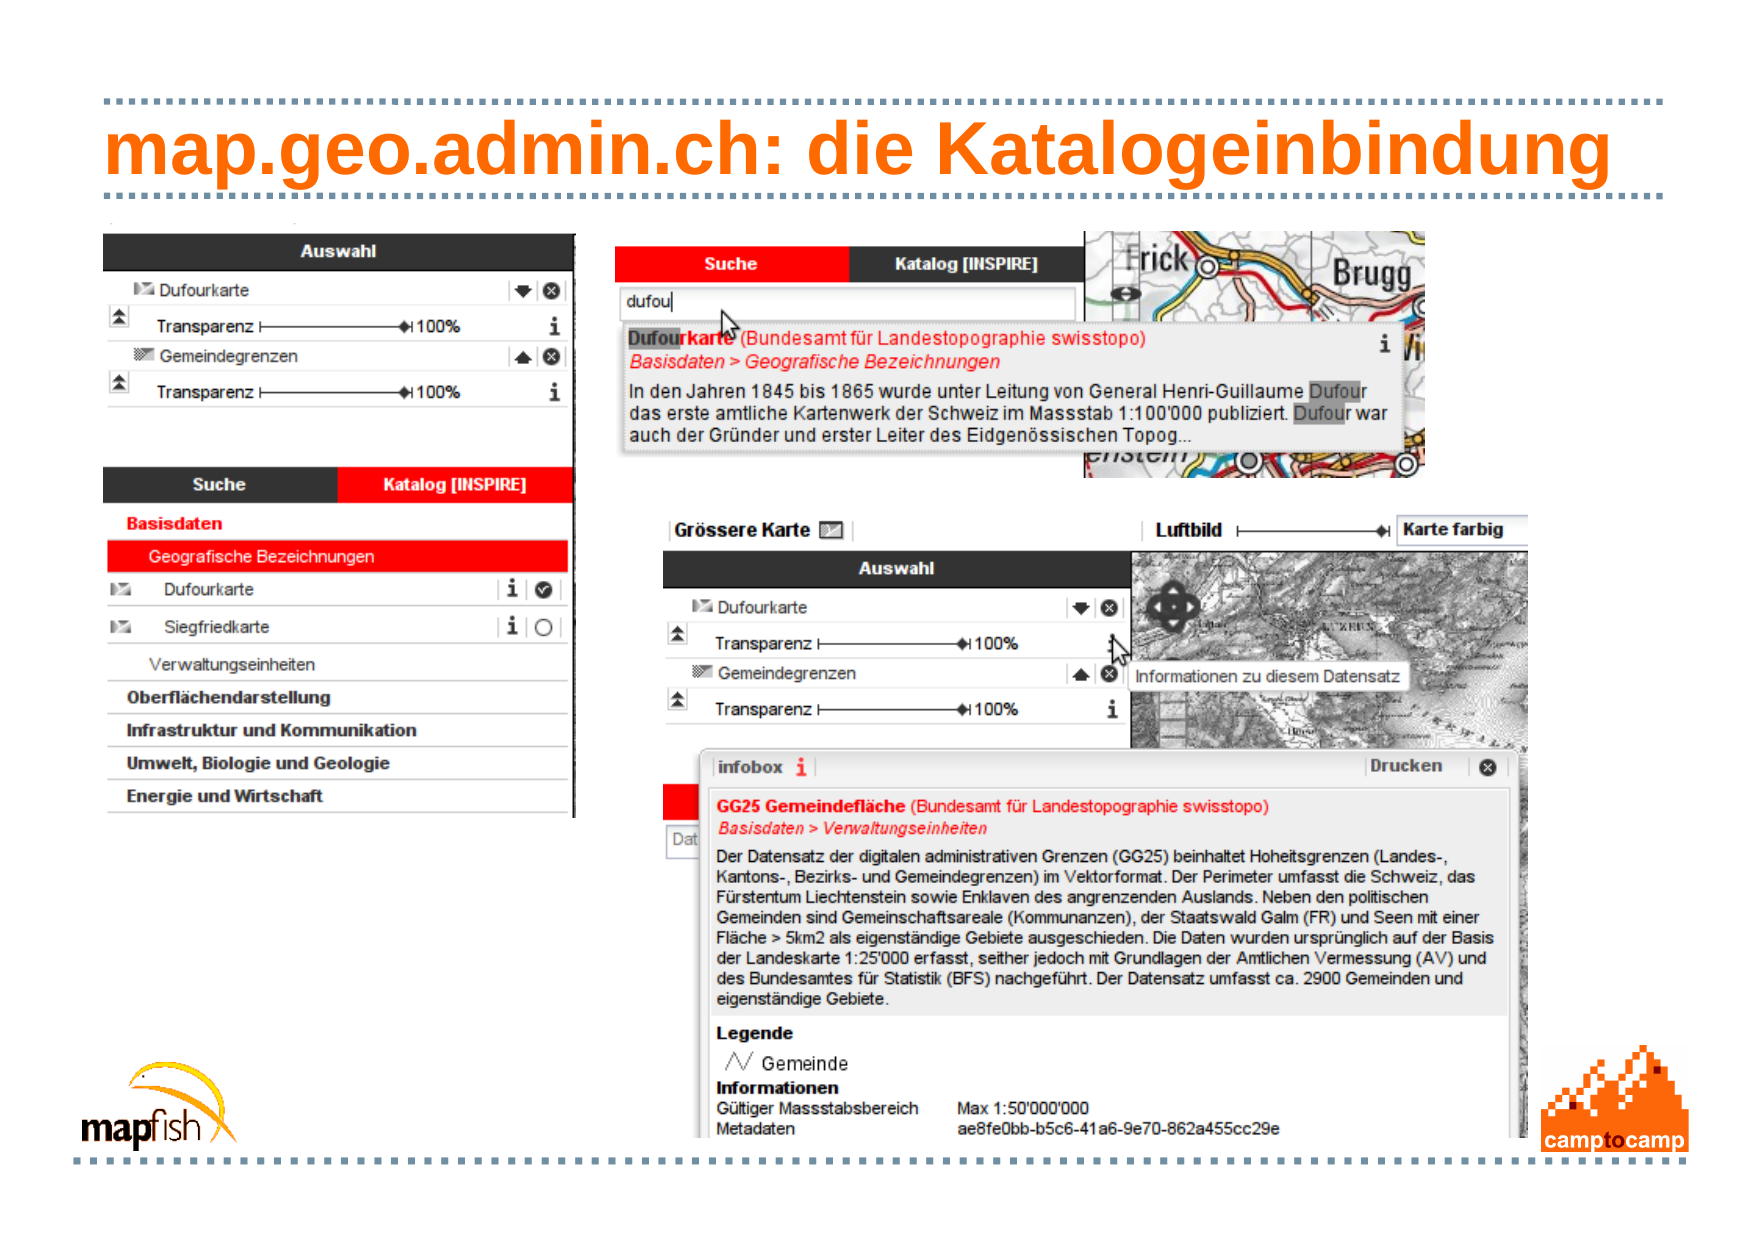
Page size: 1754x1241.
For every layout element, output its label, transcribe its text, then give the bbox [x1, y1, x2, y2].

picture [615, 231, 1425, 479]
picture [103, 223, 576, 818]
title map.geo.admin.ch: die Katalogeinbindung [103, 104, 1660, 193]
picture [663, 512, 1528, 1138]
picture [1541, 1045, 1689, 1152]
picture [82, 1062, 237, 1151]
